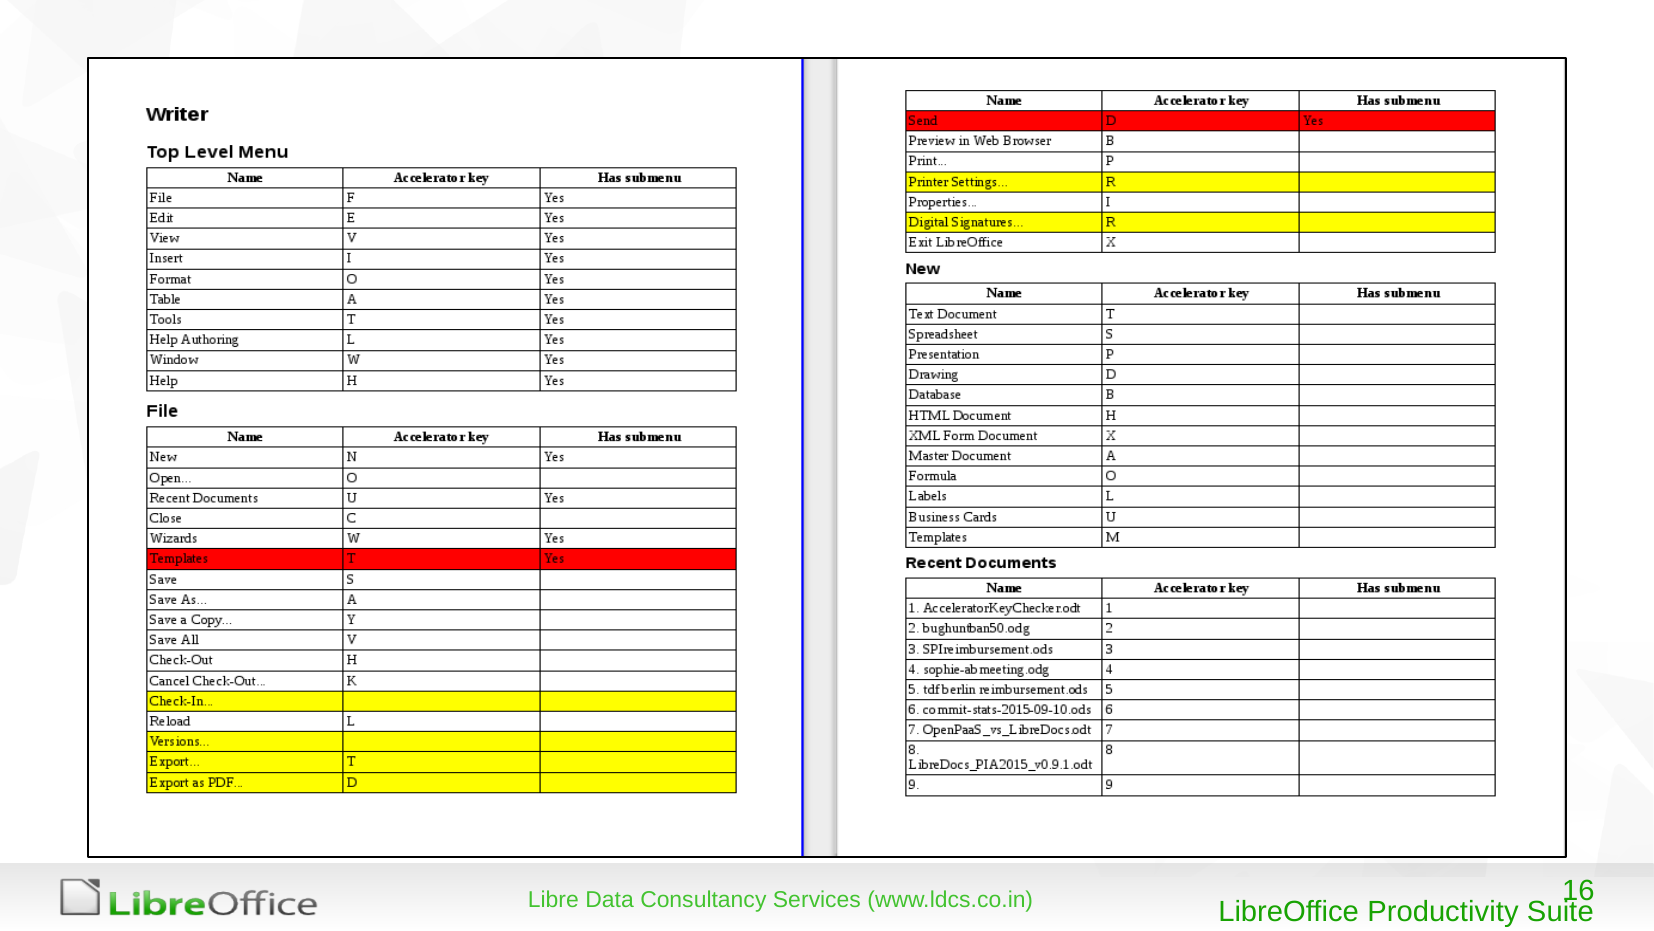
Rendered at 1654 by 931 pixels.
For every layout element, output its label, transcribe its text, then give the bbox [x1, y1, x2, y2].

picture [0, 0, 783, 698]
picture [41, 864, 337, 930]
picture [88, 59, 1565, 857]
picture [915, 411, 1654, 877]
table_header Libre Data Consultancy Services (www.ldcs.co.in) [513, 879, 1060, 931]
